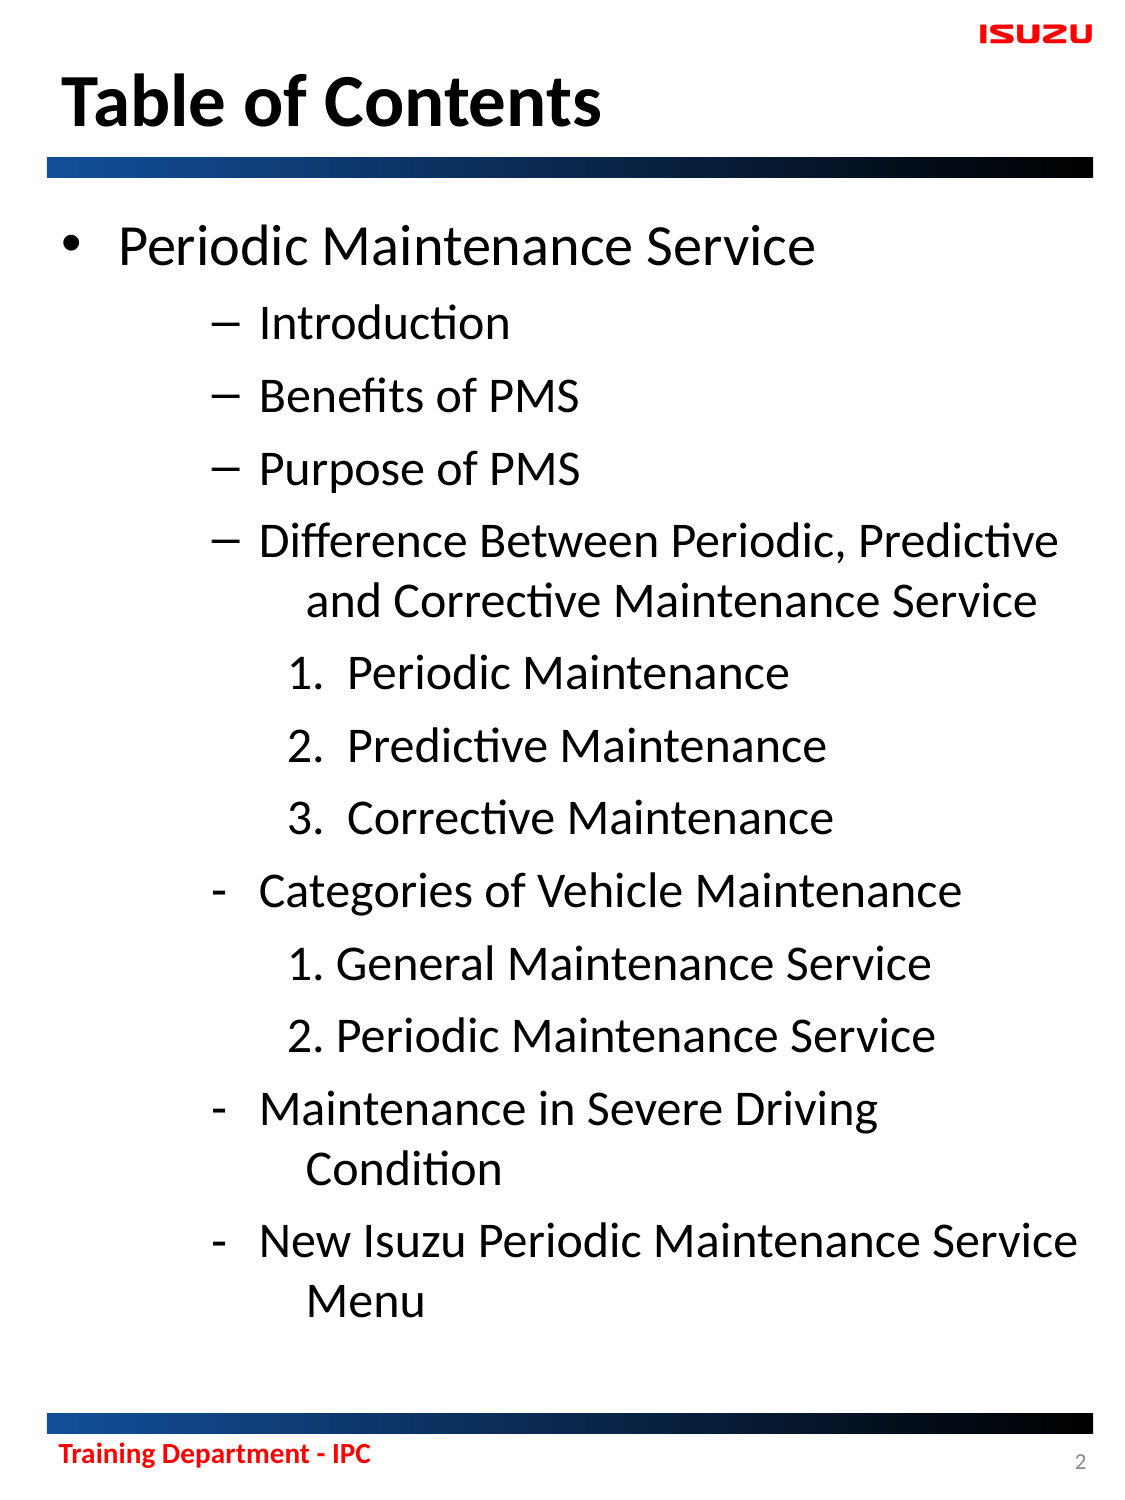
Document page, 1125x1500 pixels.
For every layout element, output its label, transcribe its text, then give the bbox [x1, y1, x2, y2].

title Table of Contents [46, 37, 1097, 155]
text_box 2 [1048, 1433, 1114, 1487]
list Periodic Maintenance Service Introduction Benefits of PMS Purpose of PMS Difference Between Periodic, Predictive and Corrective Maintenance Service 1. Periodic Maintenance 2. Predictive Maintenance 3. Corrective Maintenance Categories of Vehicle Maintenance 1. General Maintenance Service 2. Periodic Maintenance Service Maintenance in Severe Driving Condition New Isuzu Periodic Maintenance Service Menu [46, 200, 1097, 1351]
